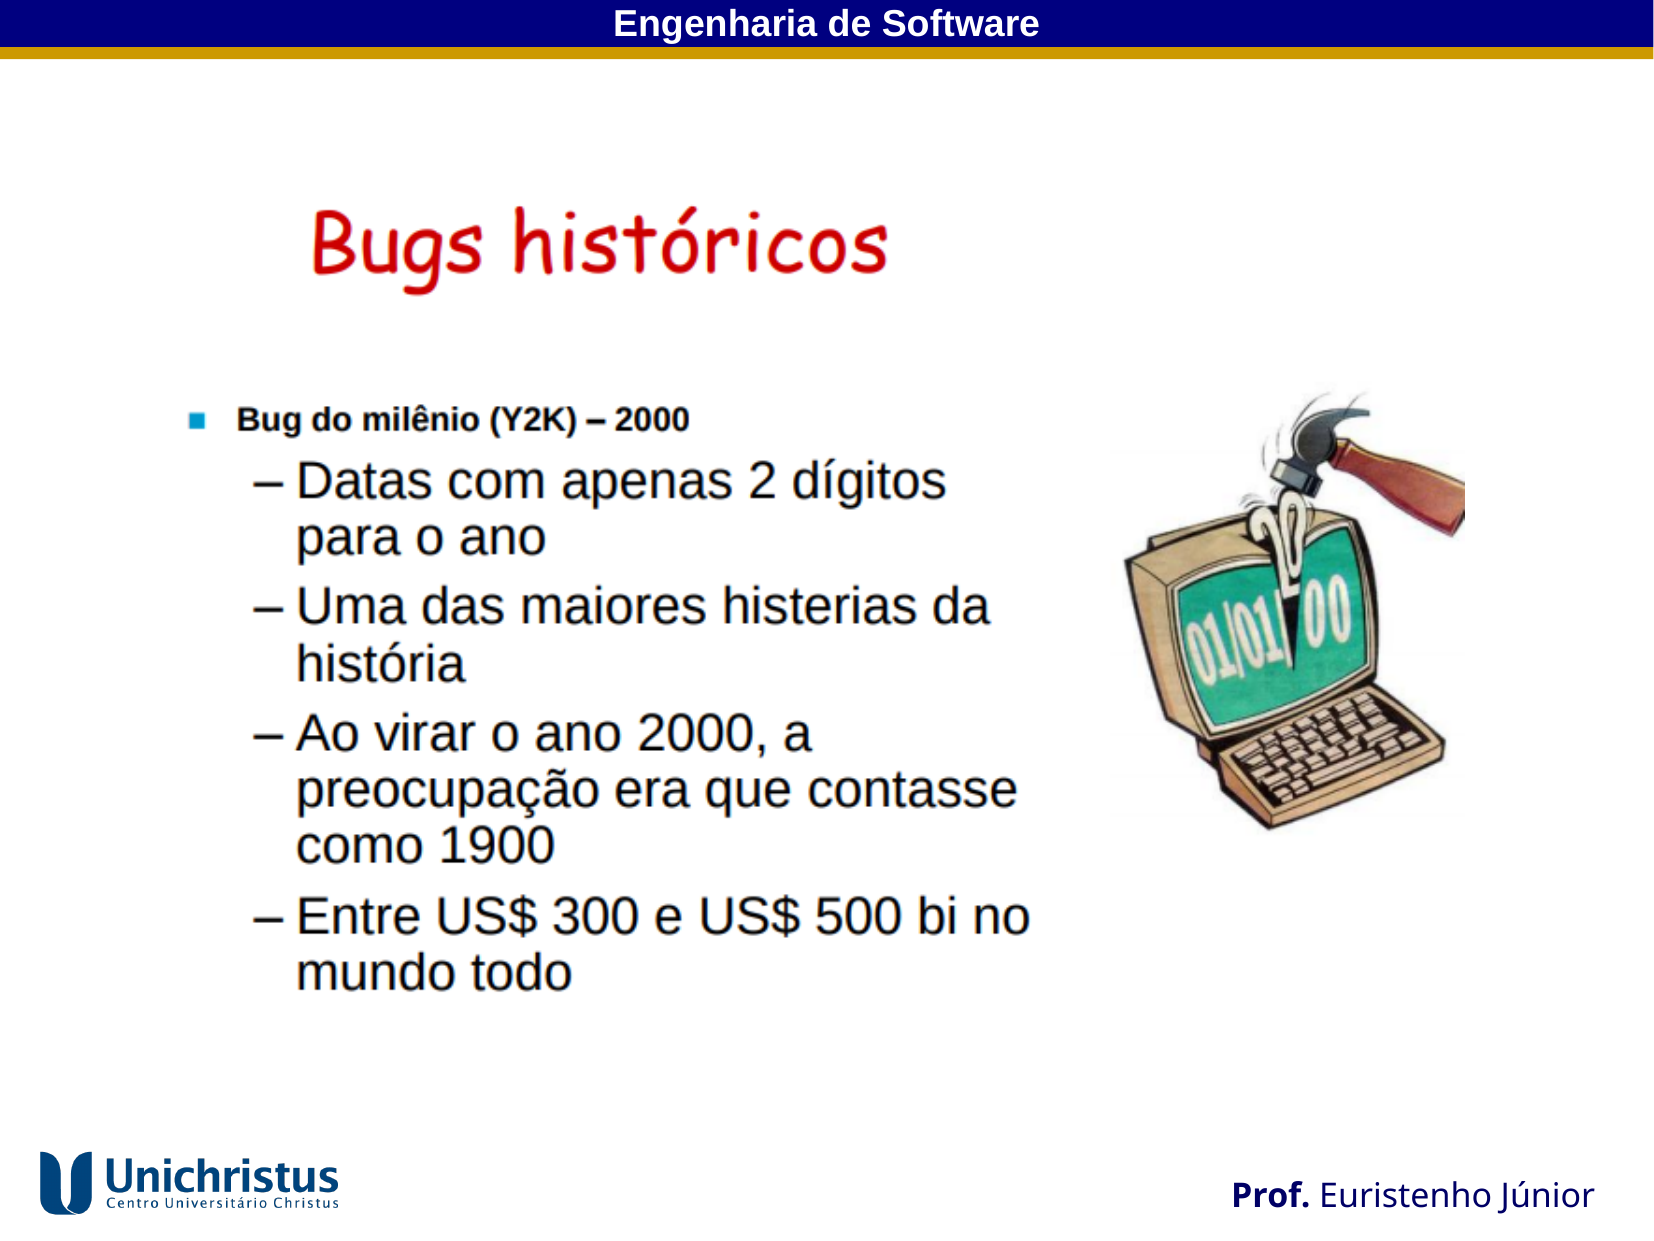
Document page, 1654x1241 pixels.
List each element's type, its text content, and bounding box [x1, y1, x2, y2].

text_box Engenharia de Software [0, 0, 1654, 47]
text_box Prof. Euristenho Júnior [1216, 1163, 1654, 1224]
text_box [0, 47, 1654, 60]
picture [35, 1148, 343, 1217]
picture [177, 190, 1465, 1023]
